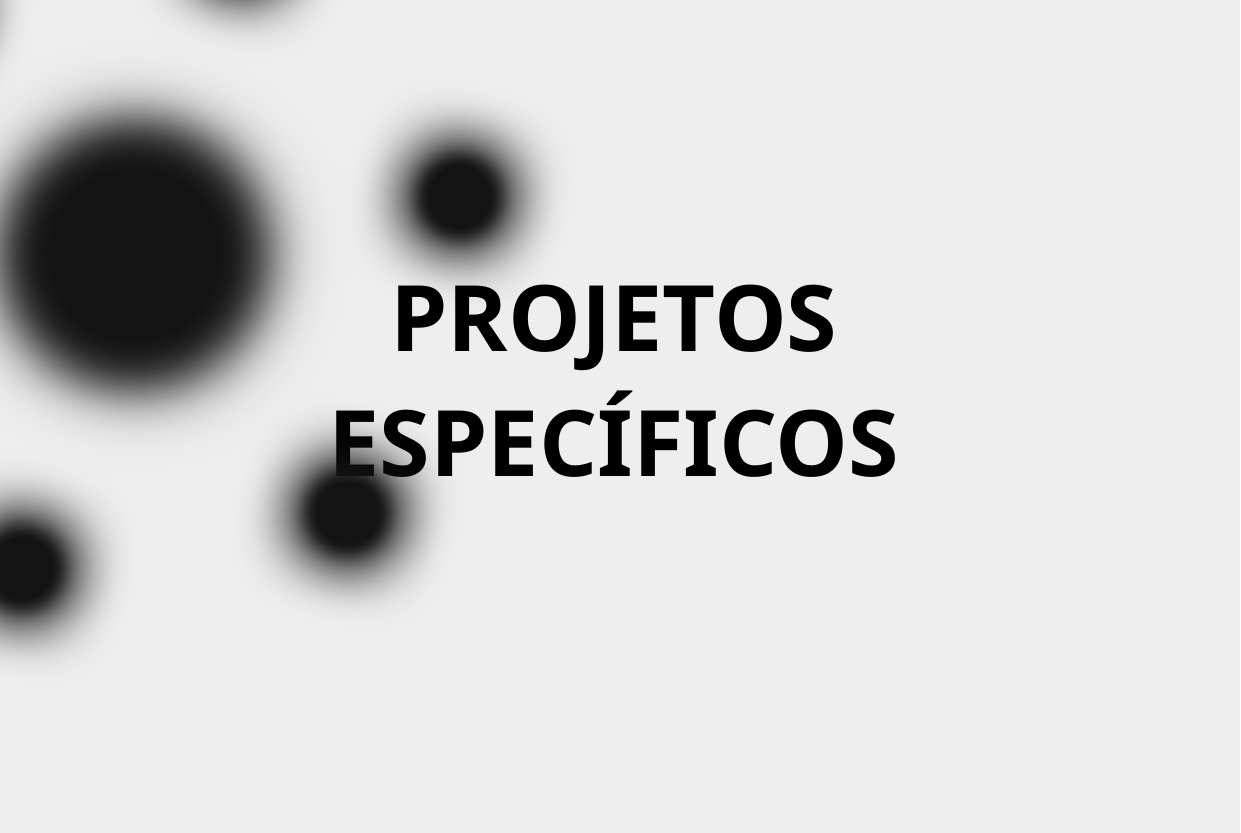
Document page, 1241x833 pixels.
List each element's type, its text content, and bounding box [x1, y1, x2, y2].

title PROJETOS ESPECÍFICOS [579, 262, 1093, 494]
picture [0, 0, 579, 688]
